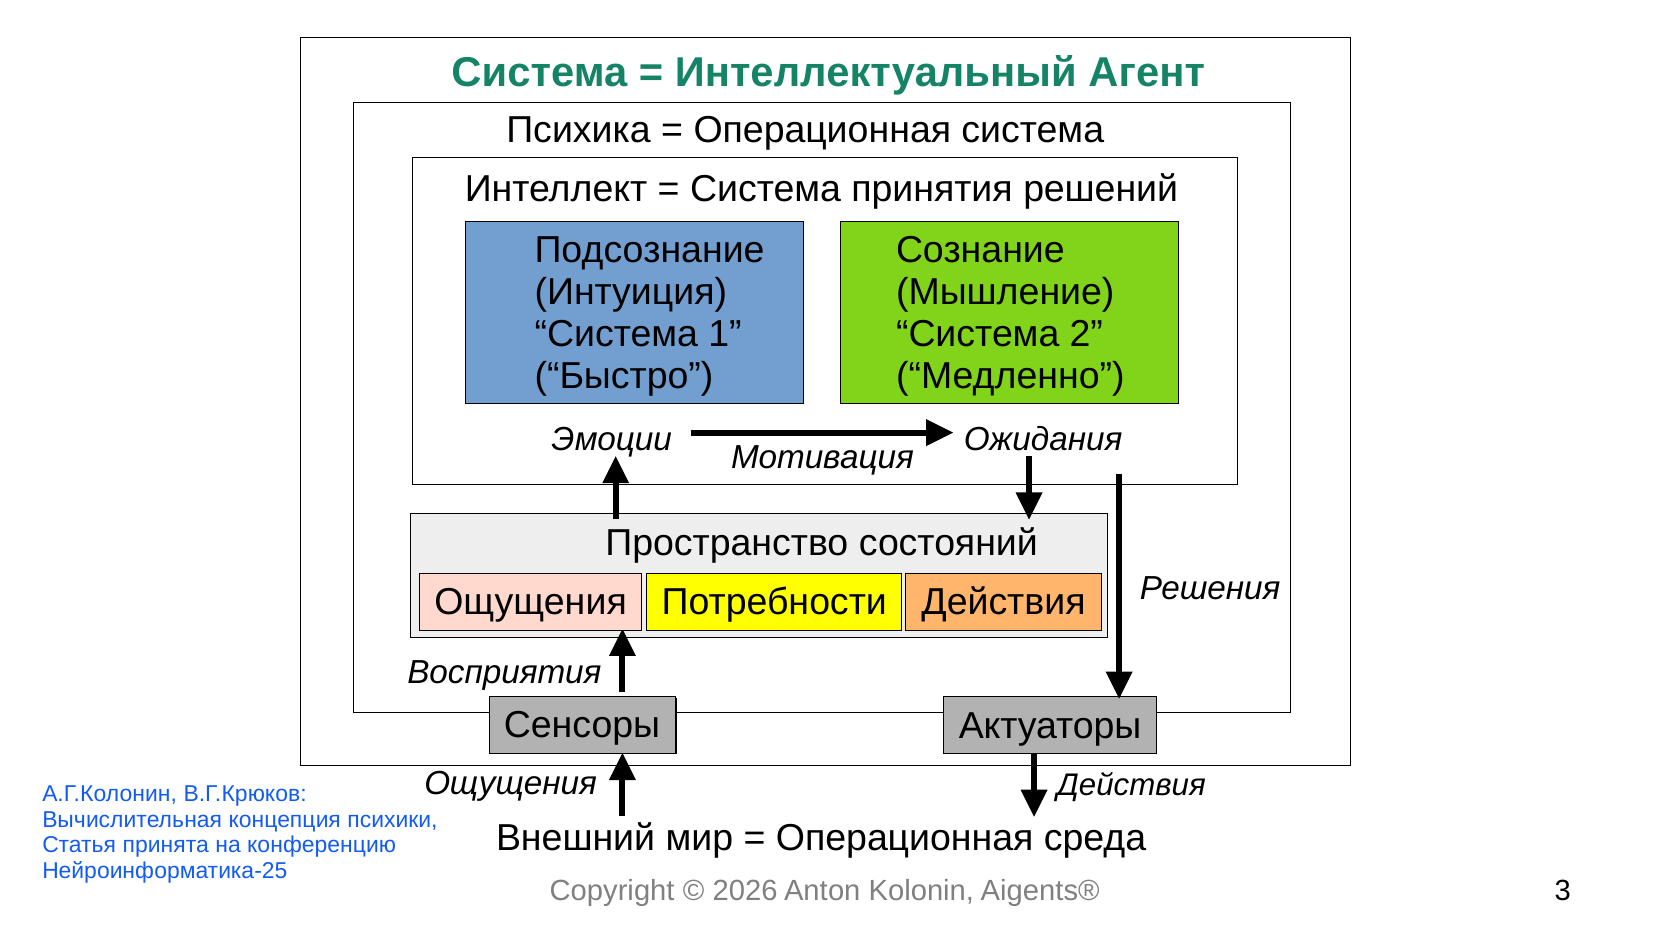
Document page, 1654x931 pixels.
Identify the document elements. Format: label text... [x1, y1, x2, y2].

text_box Восприятия [392, 646, 617, 699]
text_box Мотивация [716, 430, 929, 483]
text_box Пространство состояний [450, 514, 1194, 571]
text_box Ожидания [949, 413, 1138, 466]
text_box Сознание (Мышление) “Система 2” (“Медленно”) [881, 221, 1140, 404]
text_box А.Г.Колонин, В.Г.Крюков: Вычислительная концепция психики, Статья принята на конференцию Нейроинформатика-25 [27, 773, 453, 891]
text_box Решения [1125, 562, 1296, 615]
text_box Эмоции [536, 413, 687, 466]
text_box [1140, 221, 1179, 404]
text_box Ощущения [409, 757, 635, 809]
text_box Действия [905, 573, 1102, 631]
text_box [465, 221, 519, 404]
text_box Действия [1042, 759, 1222, 809]
text_box Сенсоры [489, 696, 676, 754]
text_box Система = Интеллектуальный Агент [436, 41, 1220, 102]
text_box Внешний мир = Операционная среда [481, 808, 1162, 866]
text_box Интеллект = Система принятия решений [450, 159, 1194, 217]
text_box [840, 221, 881, 404]
text_box Актуаторы [943, 696, 1157, 754]
text_box Потребности [646, 573, 902, 631]
text_box [410, 513, 1108, 638]
text_box Психика = Операционная система [491, 100, 1120, 158]
text_box Ощущения [419, 573, 642, 631]
text_box [780, 221, 804, 404]
text_box Подсознание (Интуиция) “Система 1” (“Быстро”) [519, 221, 780, 404]
